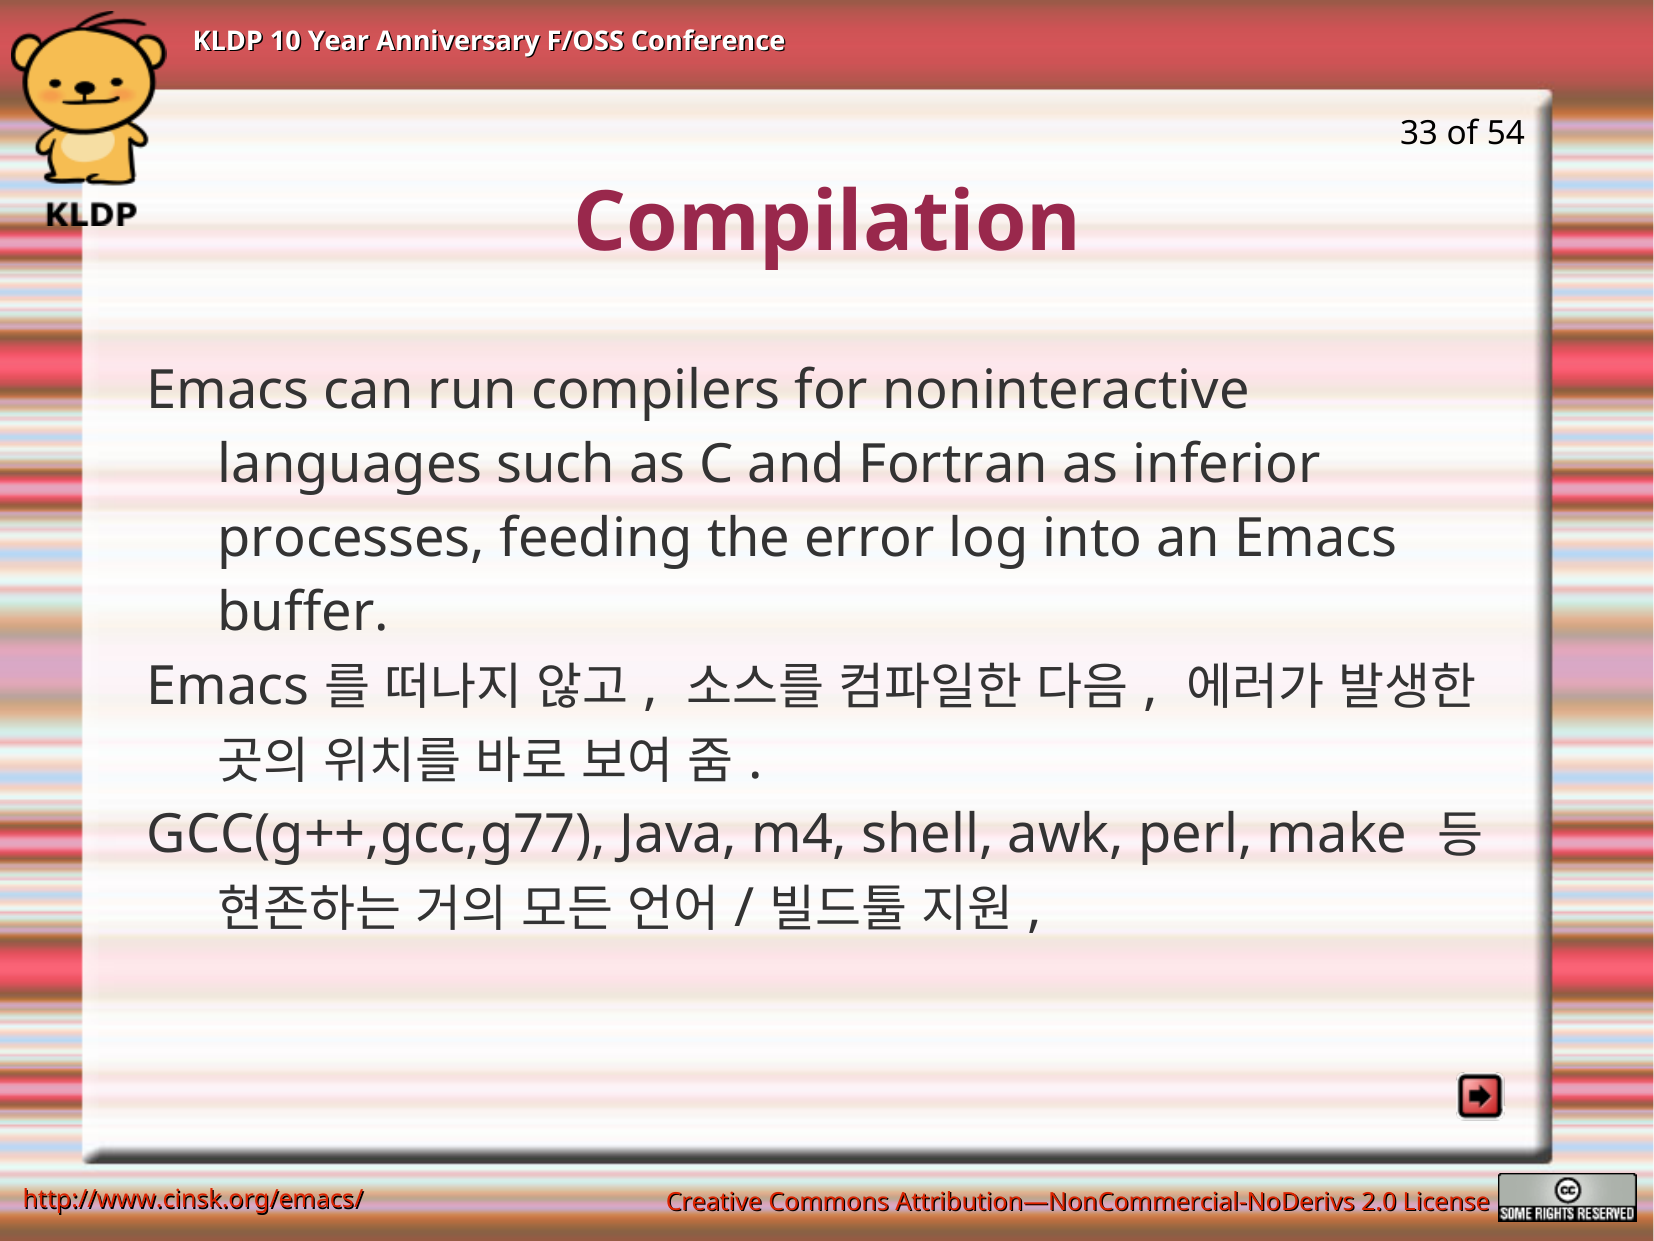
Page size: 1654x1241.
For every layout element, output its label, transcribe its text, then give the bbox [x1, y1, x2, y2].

title Compilation [121, 114, 1534, 322]
picture [0, 0, 1654, 1241]
list Emacs can run compilers for noninteractive languages such as C and Fortran as inferior processes, feeding the error log into an Emacs buffer. Emacs를 떠나지 않고, 소스를 컴파일한 다음, 에러가 발생한 곳의 위치를 바로 보여 줌. GCC(g++,gcc,g77), Java, m4, shell, awk, perl, make 등 현존하는 거의 모든 언어/빌드툴 지원, [134, 350, 1516, 1133]
